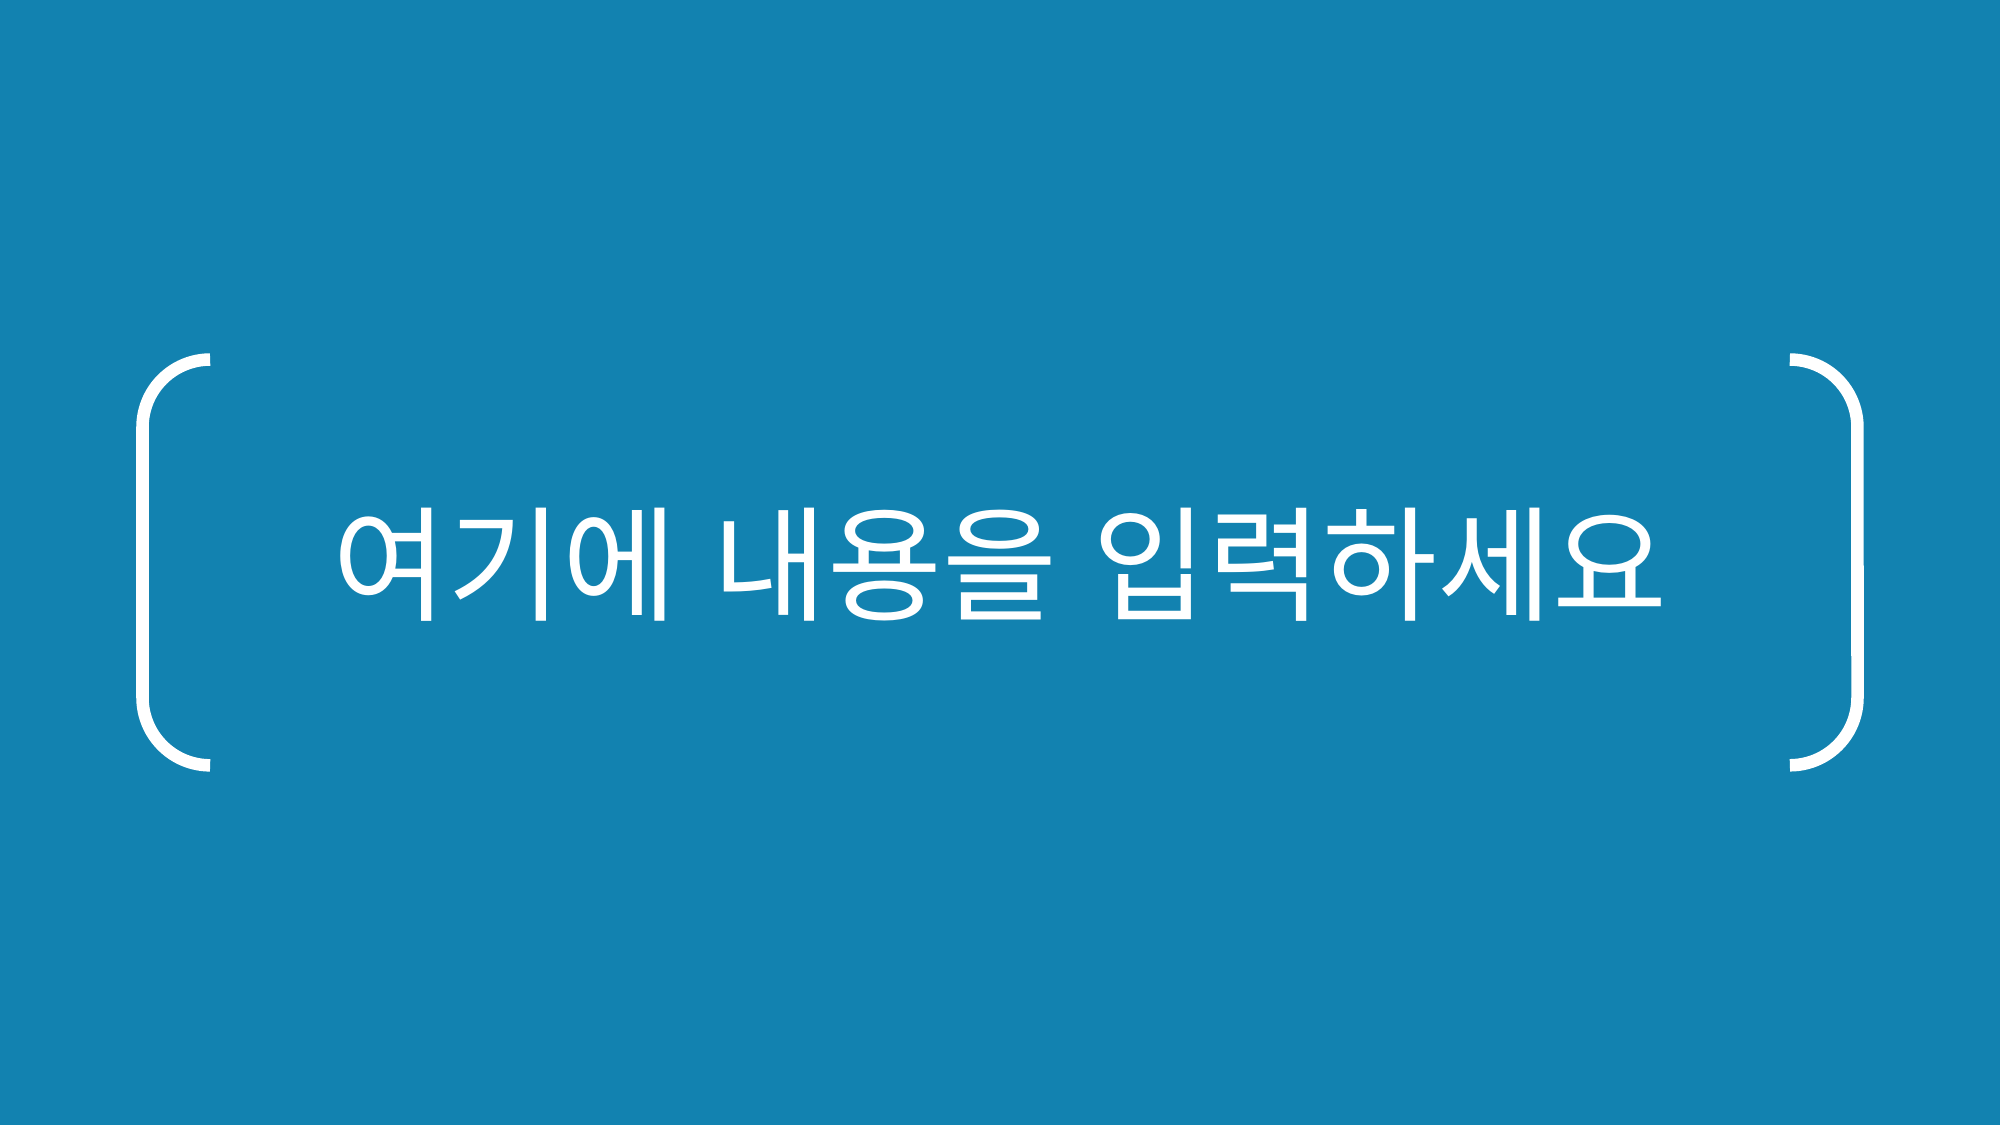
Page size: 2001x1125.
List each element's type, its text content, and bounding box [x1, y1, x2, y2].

text_box 여기에 내용을 입력하세요 [317, 479, 1683, 644]
